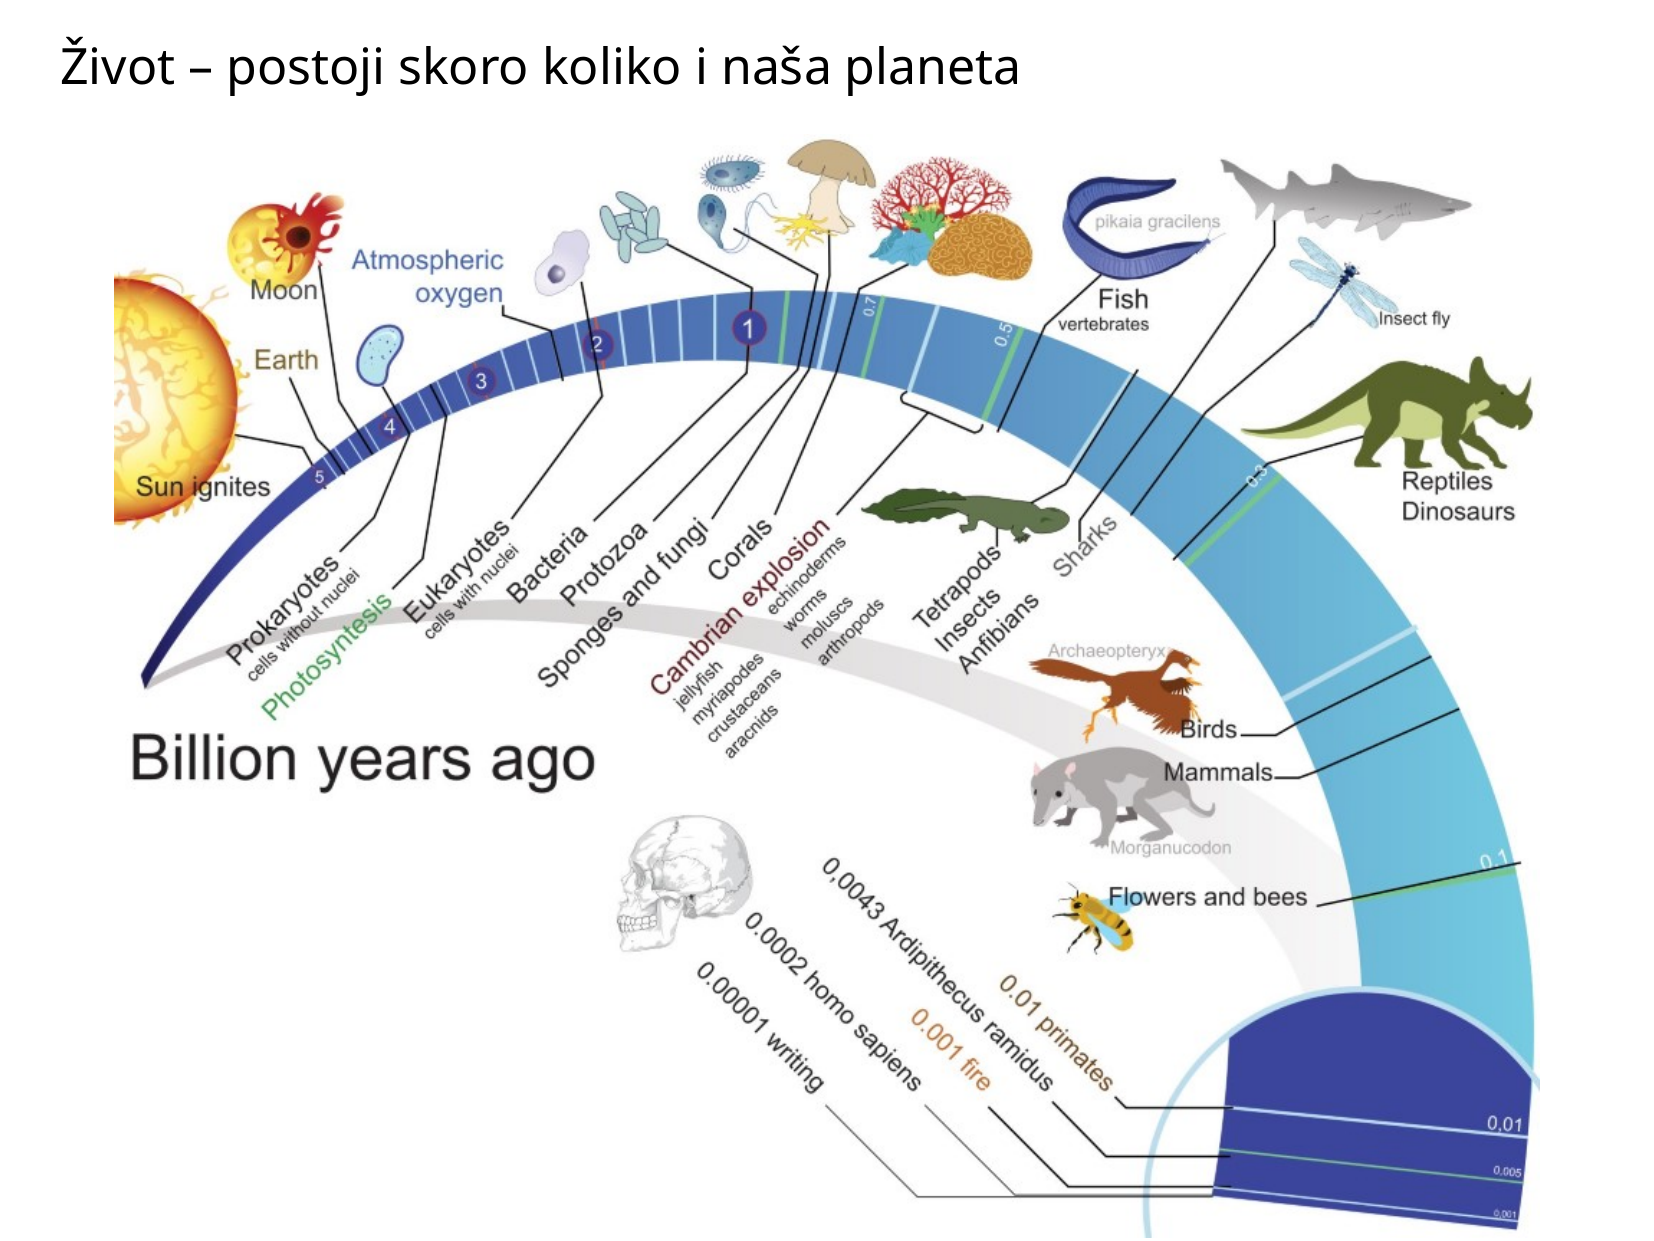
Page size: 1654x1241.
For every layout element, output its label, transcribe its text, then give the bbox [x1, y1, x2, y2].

picture [114, 134, 1540, 1238]
title Život – postoji skoro koliko i naša planeta [59, 17, 1648, 113]
